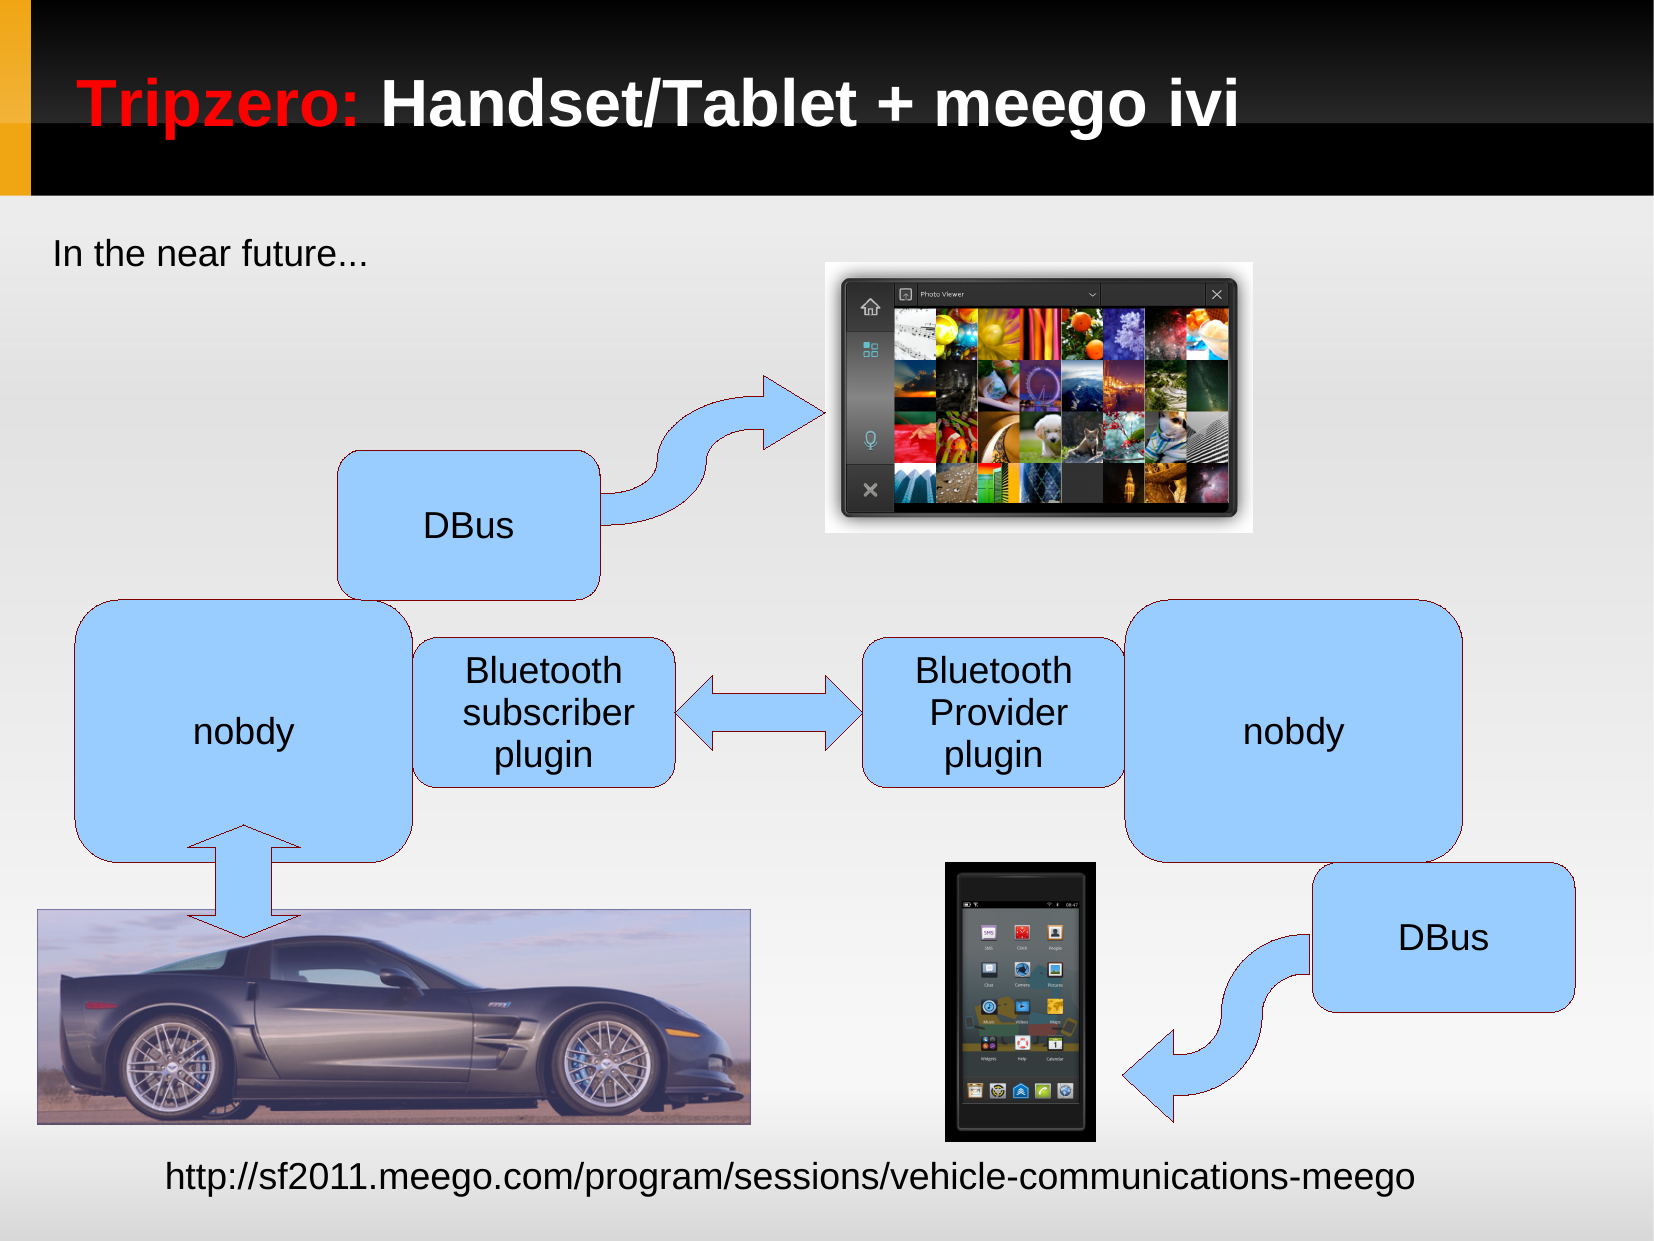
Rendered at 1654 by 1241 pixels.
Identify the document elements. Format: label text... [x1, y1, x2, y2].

text_box DBus [337, 450, 601, 601]
title Tripzero: Handset/Tablet + meego ivi [76, 0, 1565, 208]
text_box http://sf2011.meego.com/program/sessions/vehicle-communications-meego [150, 1148, 1436, 1206]
text_box nobdy [74, 599, 413, 863]
text_box [1122, 934, 1310, 1123]
text_box Bluetooth Provider plugin [862, 637, 1124, 788]
picture [0, 0, 1654, 1241]
text_box Bluetooth subscriber plugin [412, 637, 676, 788]
text_box [674, 675, 863, 751]
text_box In the near future... [37, 225, 563, 282]
text_box [187, 824, 301, 938]
text_box nobdy [1124, 599, 1463, 863]
text_box [600, 375, 826, 526]
text_box DBus [1312, 862, 1576, 1013]
